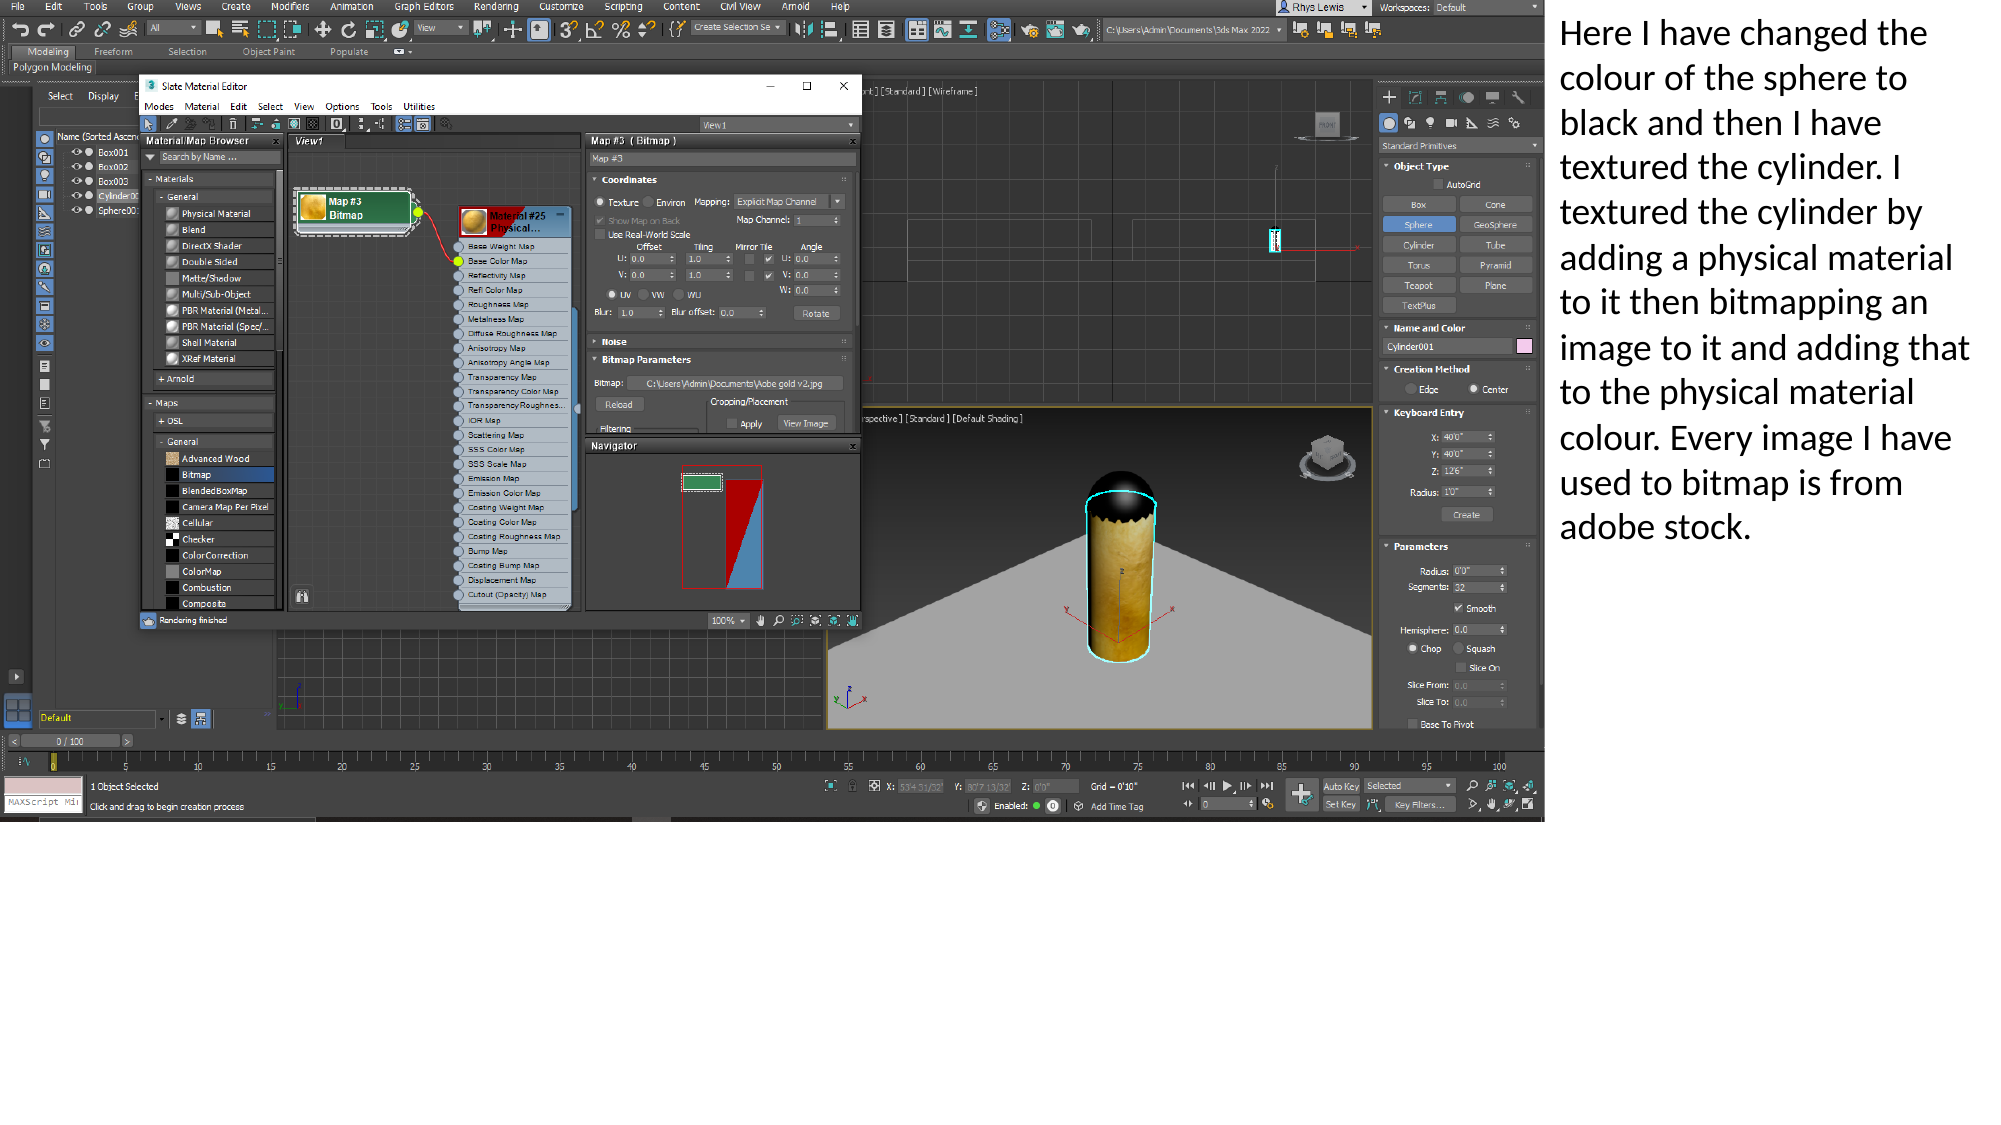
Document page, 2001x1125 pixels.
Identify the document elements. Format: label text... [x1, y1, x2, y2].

text_box Here I have changed the colour of the sphere to black and then I have textured the cylinder. I textured the cylinder by adding a physical material to it then bitmapping an image to it and adding that to the physical material colour. Every image I have used to bitmap is from adobe stock. [1544, 0, 2000, 561]
picture [0, 0, 1545, 822]
